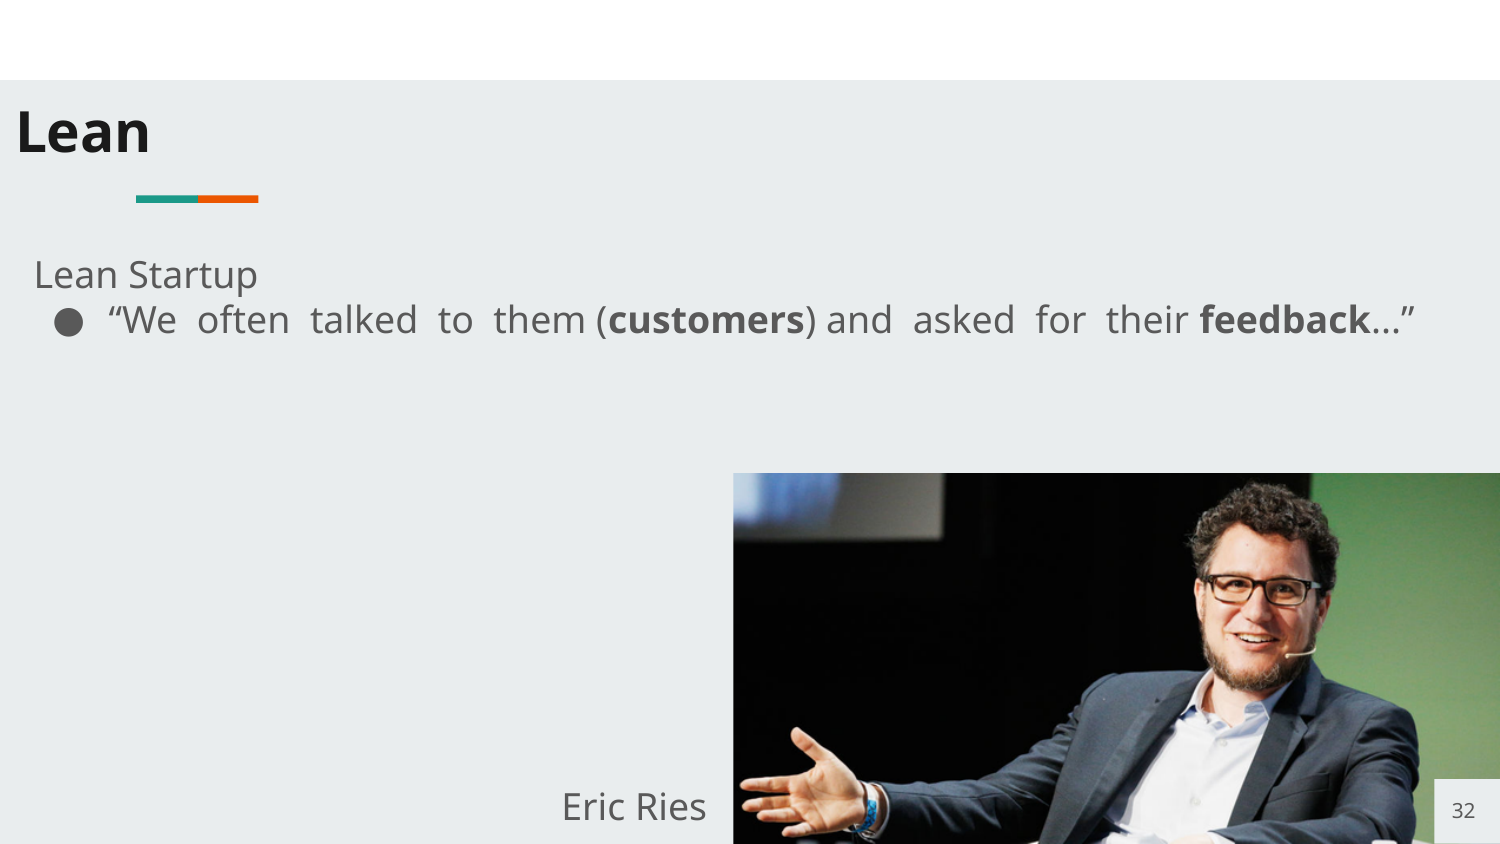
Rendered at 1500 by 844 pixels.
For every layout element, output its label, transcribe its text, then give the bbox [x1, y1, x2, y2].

text_box Eric Ries [546, 767, 734, 844]
slide_number <number> [1400, 779, 1491, 844]
text_box [1491, 779, 1500, 844]
picture [733, 473, 1500, 844]
subtitle Lean Startup “We often talked to them (customers) and asked for their feedback...” [18, 235, 1466, 787]
title Lean [0, 80, 1101, 181]
